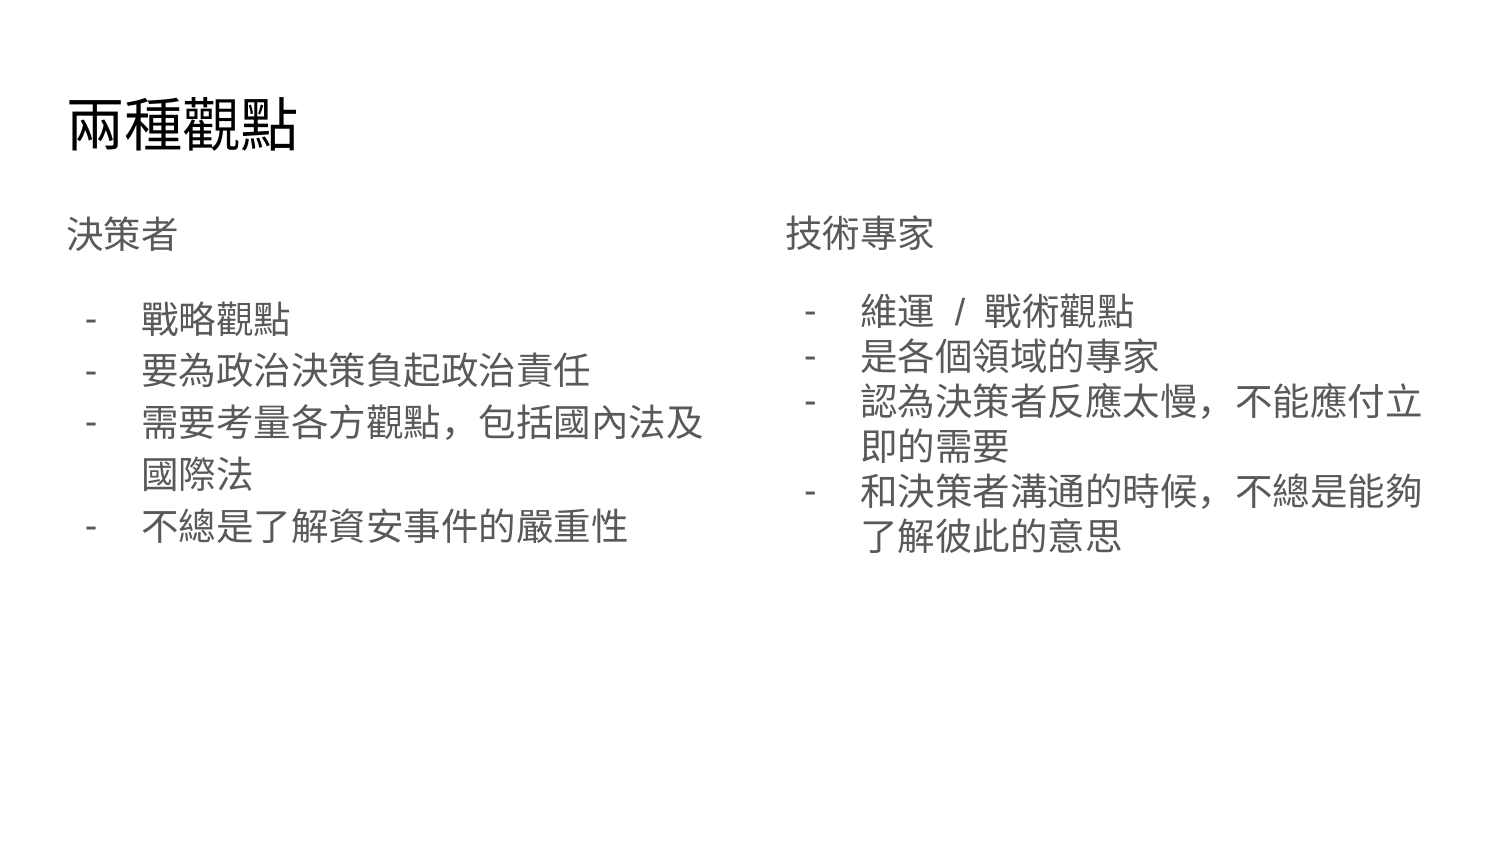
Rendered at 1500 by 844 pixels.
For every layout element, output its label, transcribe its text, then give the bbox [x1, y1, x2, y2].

title 兩種觀點 [51, 72, 1449, 167]
text_box 技術專家 維運 / 戰術觀點 是各個領域的專家 認為決策者反應太慢，不能應付立即的需要 和決策者溝通的時候，不總是能夠了解彼此的意思 [770, 188, 1449, 753]
list 決策者 戰略觀點 要為政治決策負起政治責任 需要考量各方觀點，包括國內法及國際法 不總是了解資安事件的嚴重性 [51, 189, 750, 750]
